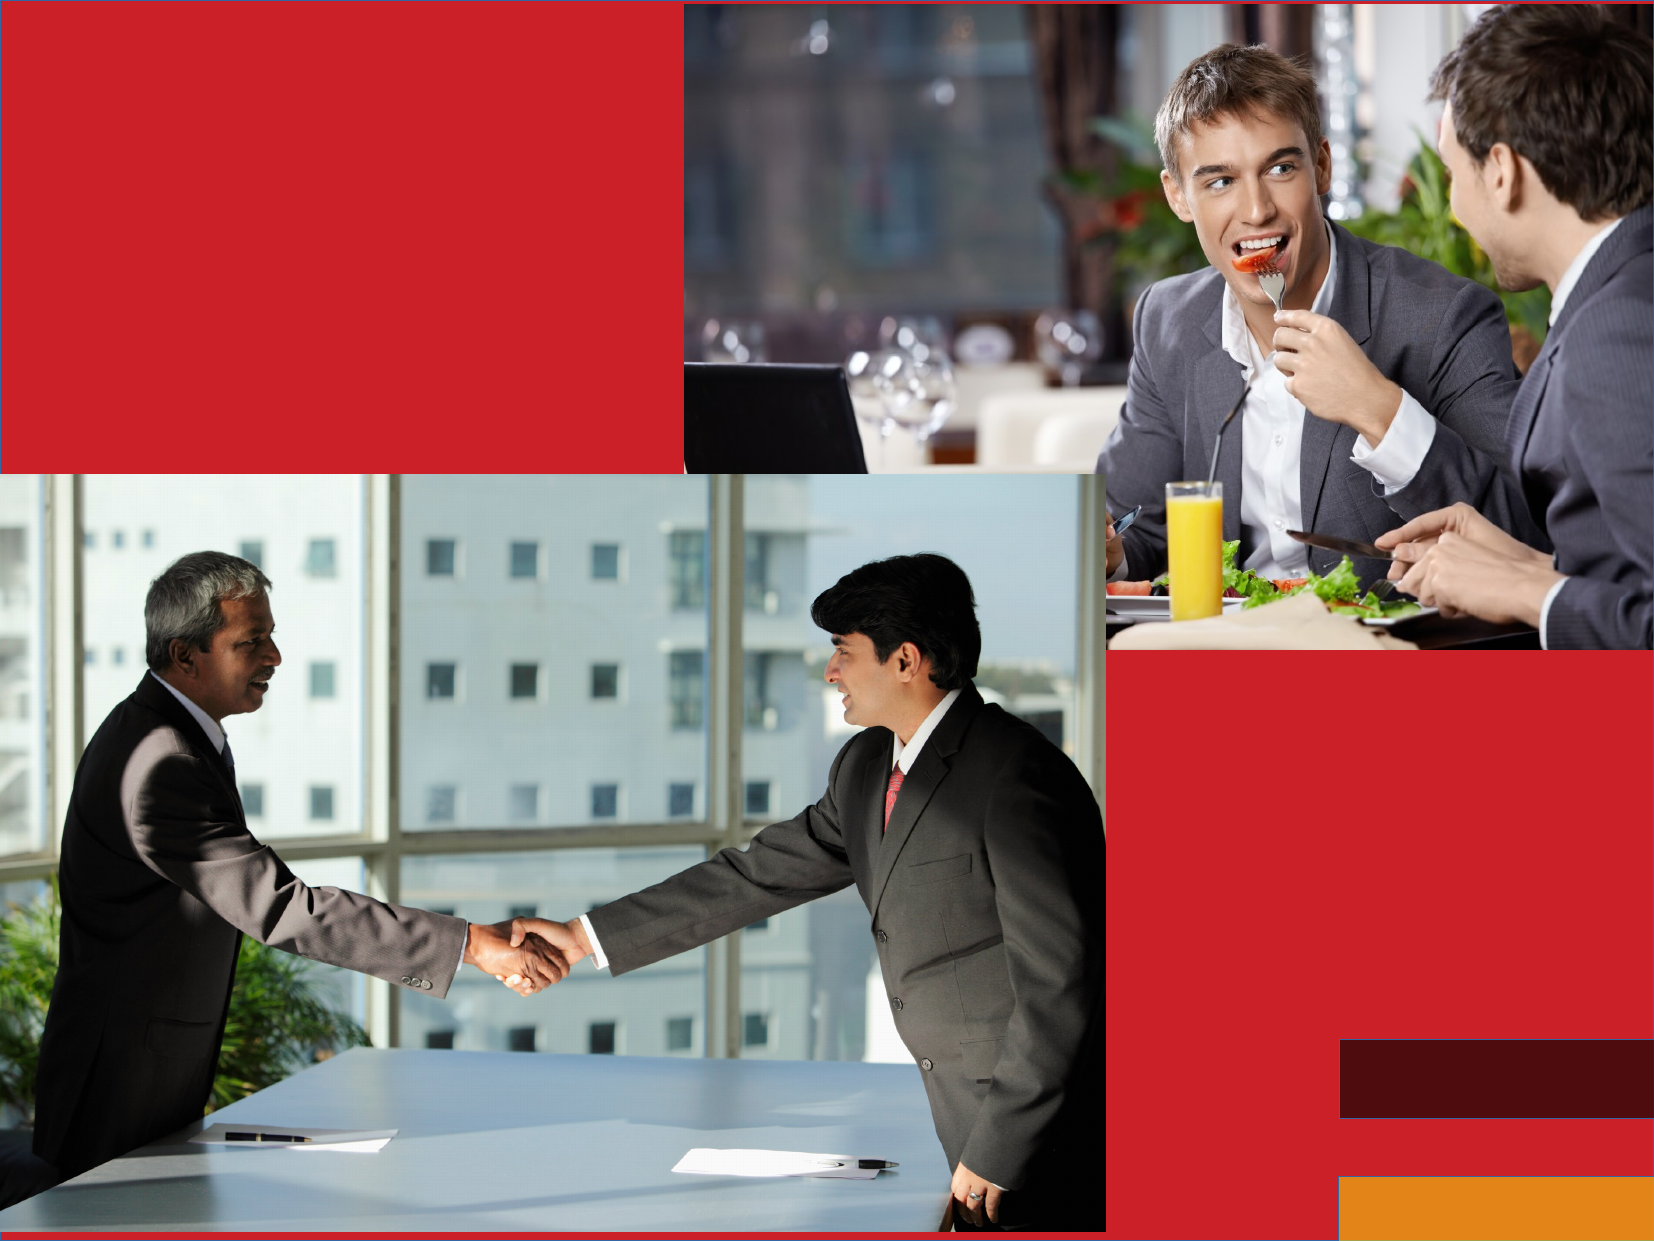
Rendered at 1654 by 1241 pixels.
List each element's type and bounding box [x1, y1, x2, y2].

text_box [0, 0, 1654, 474]
picture [0, 4, 1654, 1232]
text_box [0, 650, 1654, 1241]
